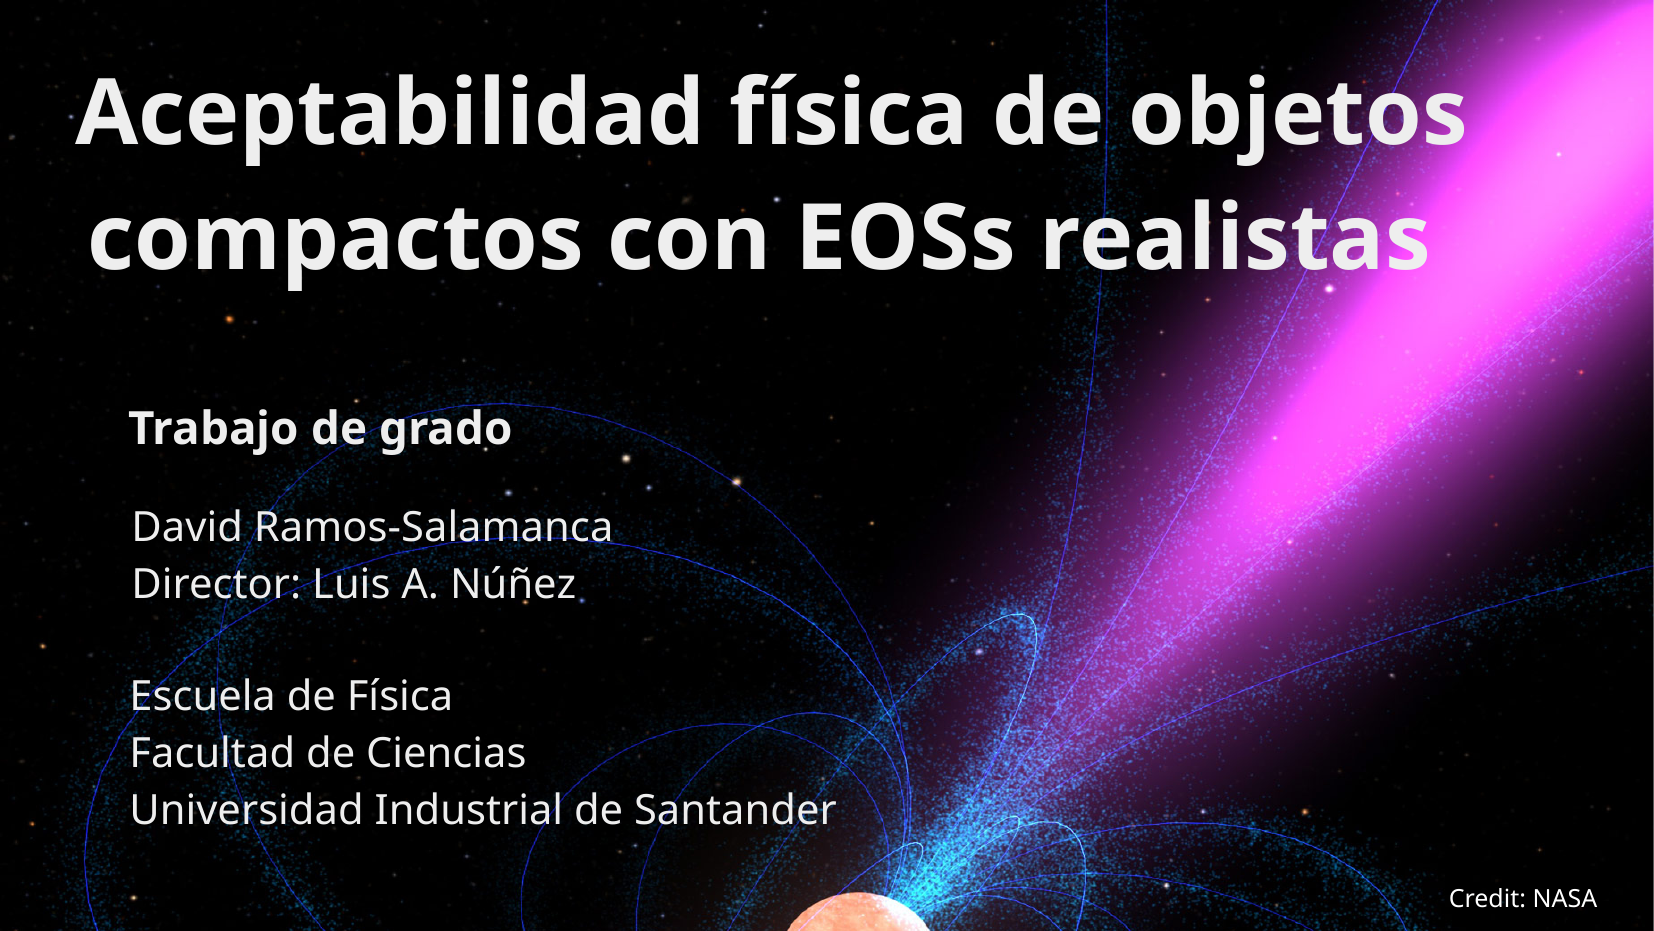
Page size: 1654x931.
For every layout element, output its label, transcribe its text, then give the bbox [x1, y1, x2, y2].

text_box Credit: NASA [1434, 873, 1645, 923]
picture [0, 0, 1654, 931]
text_box Trabajo de grado [113, 388, 894, 460]
title Aceptabilidad física de objetos compactos con EOSs realistas [27, 57, 1516, 287]
text_box Escuela de Física Facultad de Ciencias Universidad Industrial de Santander [114, 658, 1060, 822]
text_box David Ramos-Salamanca Director: Luis A. Núñez [116, 489, 717, 604]
